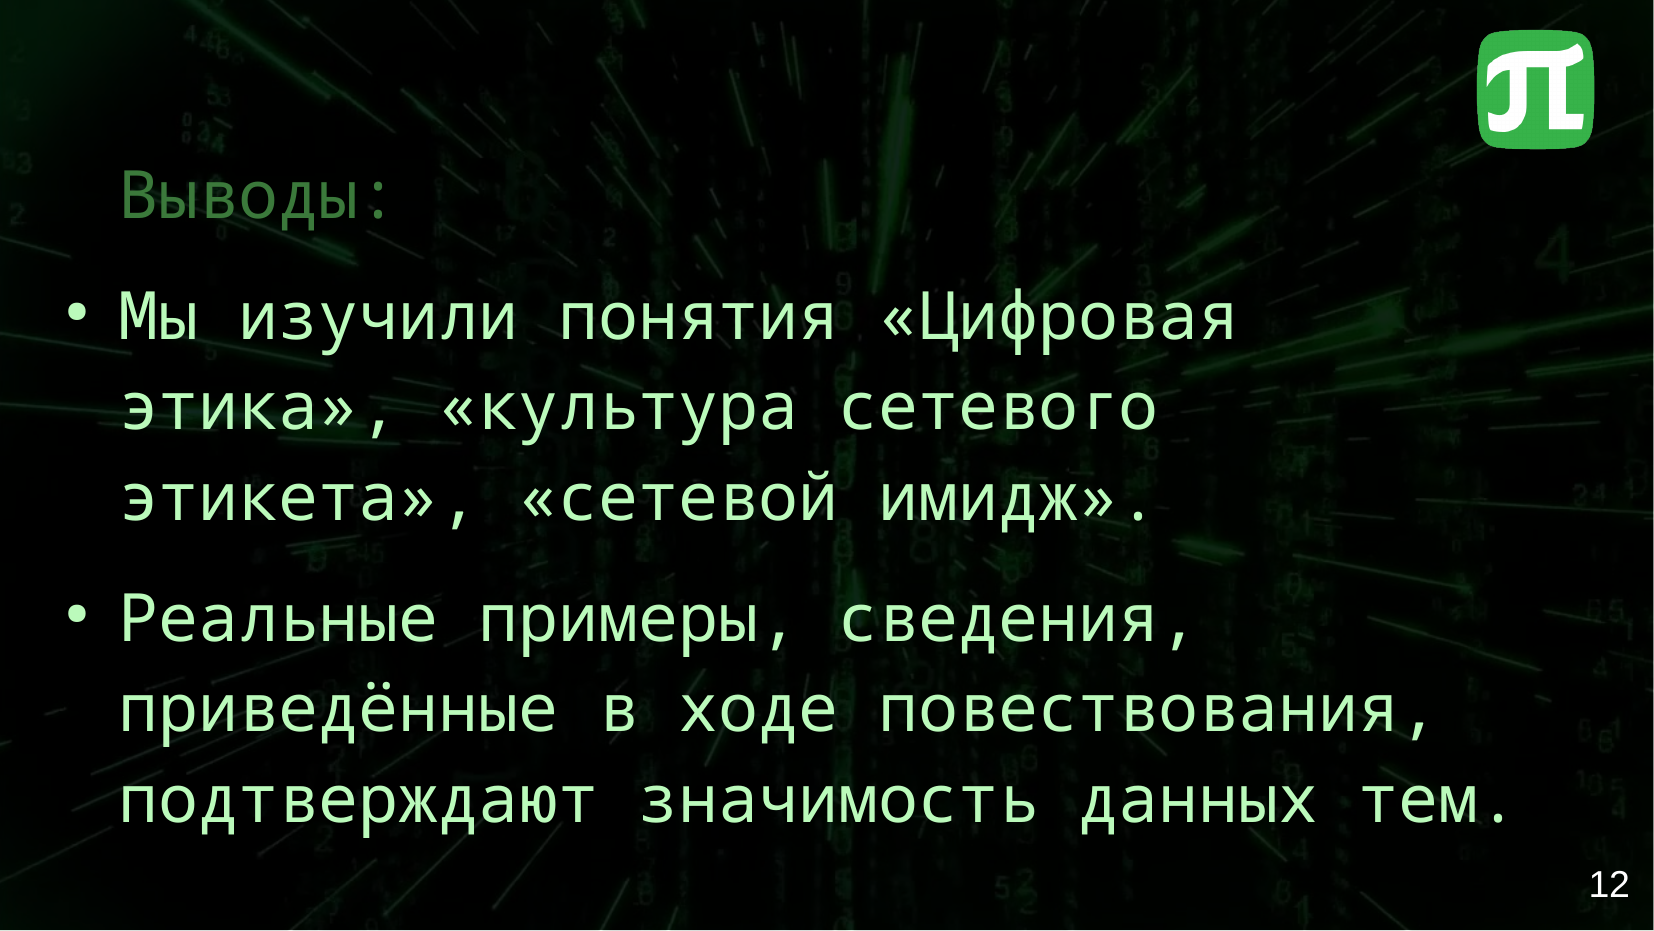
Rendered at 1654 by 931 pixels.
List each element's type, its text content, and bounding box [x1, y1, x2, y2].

list Выводы: Мы изучили понятия «Цифровая этика», «культура сетевого этикета», «сетевой имидж». Реальные примеры, сведения, приведённые в ходе повествования, подтверждают значимость данных тем. [47, 147, 1536, 931]
text_box 12 [1573, 856, 1654, 931]
picture [0, 0, 1654, 931]
